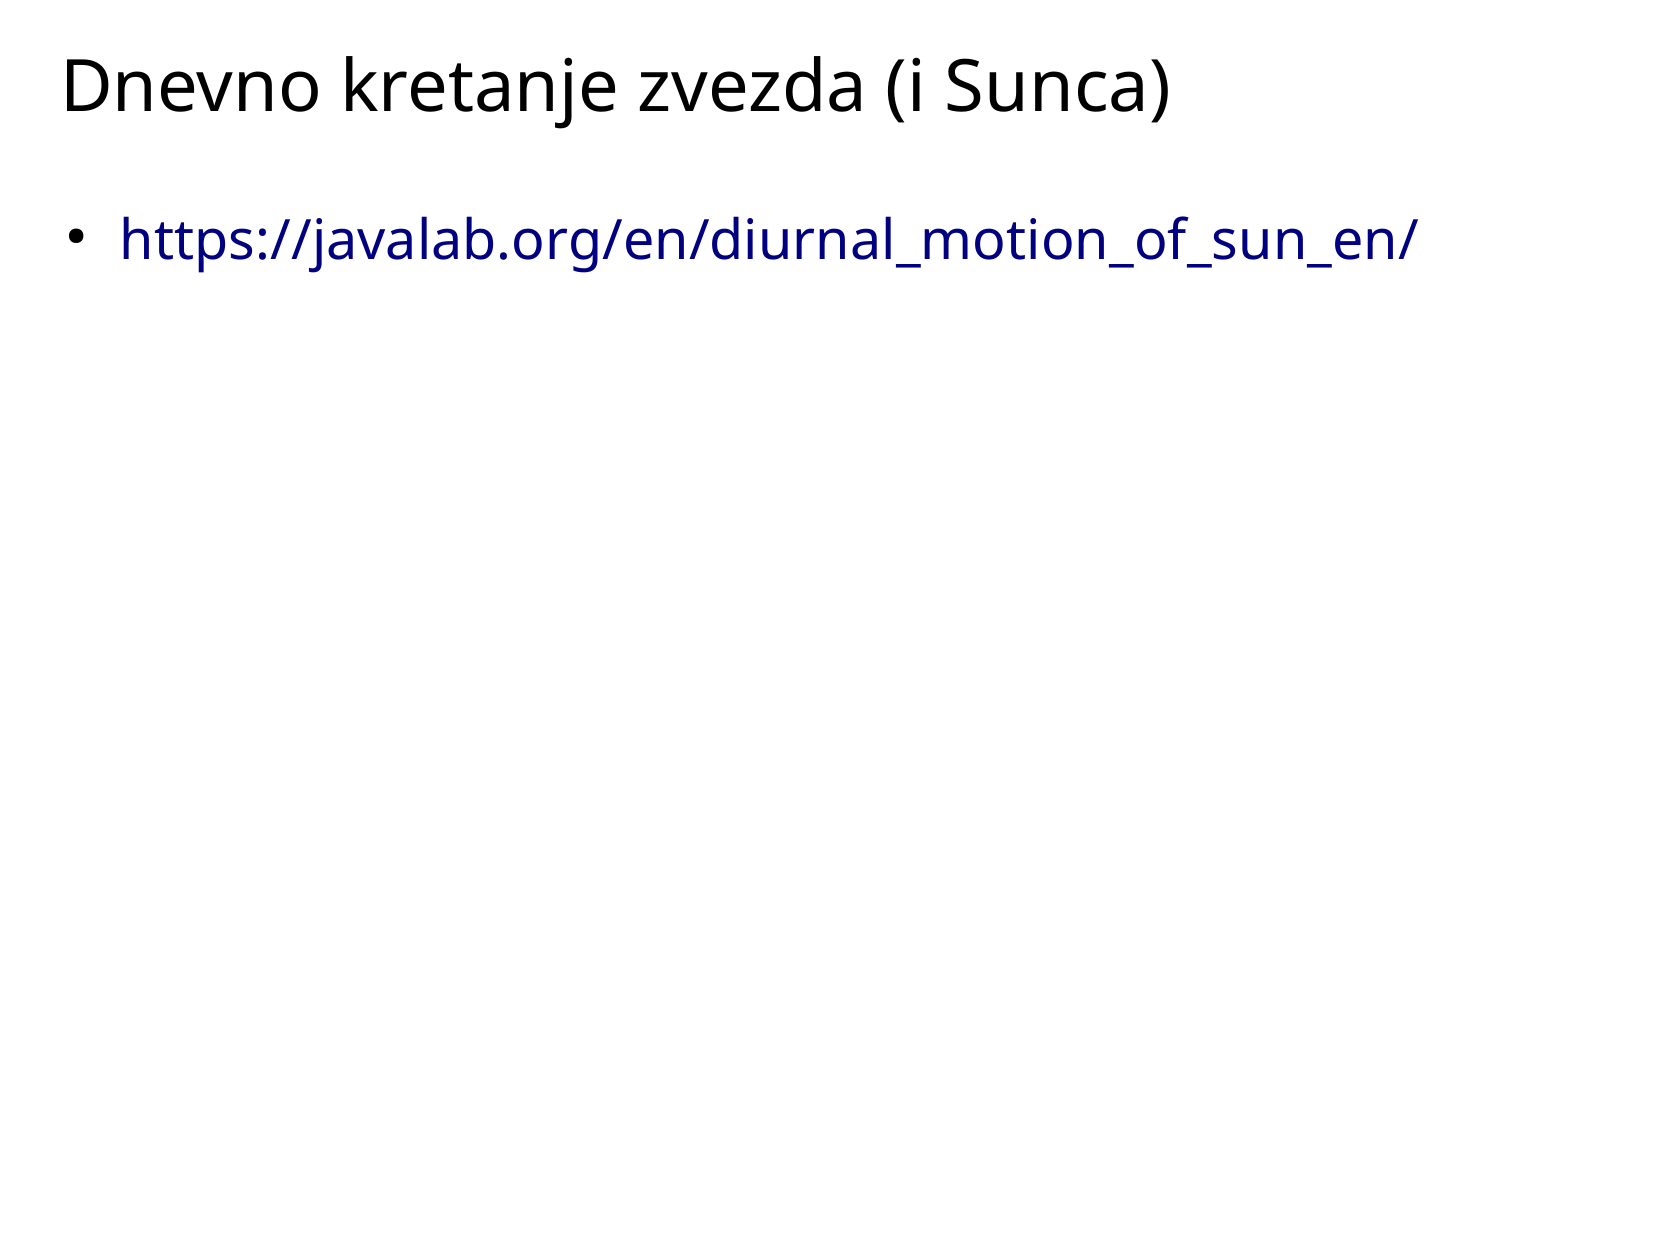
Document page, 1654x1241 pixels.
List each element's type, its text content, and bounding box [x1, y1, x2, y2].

title Dnevno kretanje zvezda (i Sunca) [59, 17, 1648, 150]
list https://javalab.org/en/diurnal_motion_of_sun_en/ [48, 199, 1639, 1173]
